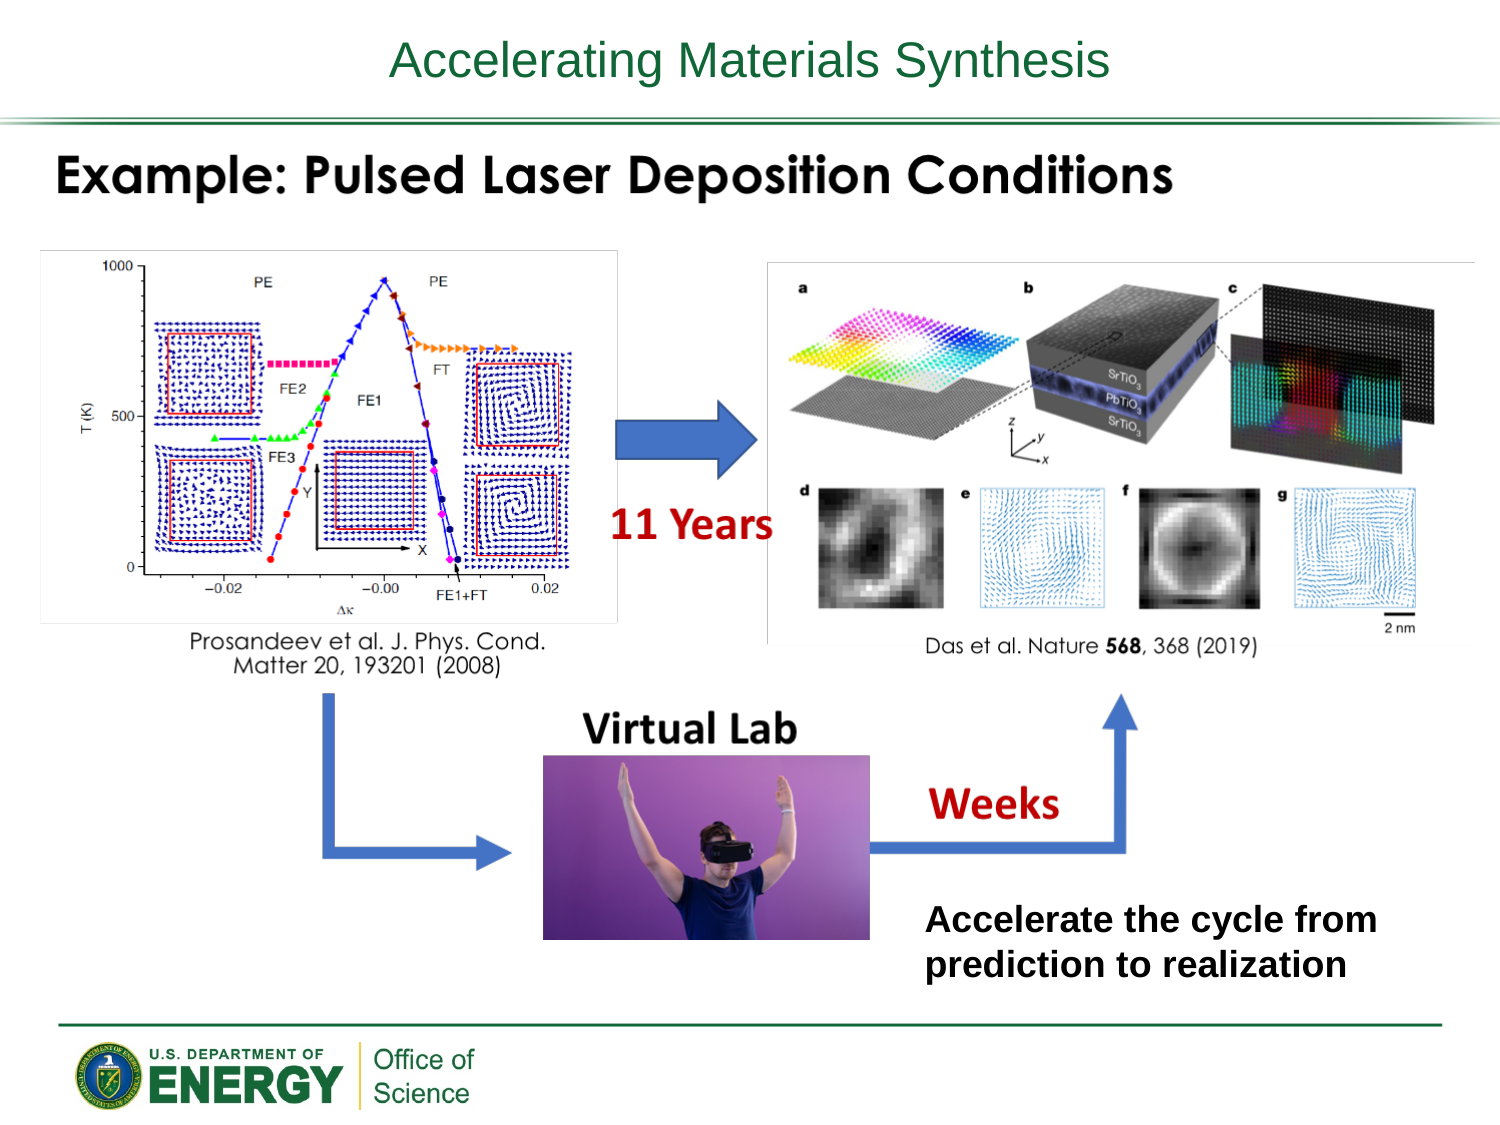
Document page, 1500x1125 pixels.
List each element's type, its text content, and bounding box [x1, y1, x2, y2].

text_box Accelerate the cycle from prediction to realization [909, 880, 1453, 1125]
picture [0, 126, 1500, 1125]
title Accelerating Materials Synthesis [0, 0, 1500, 152]
